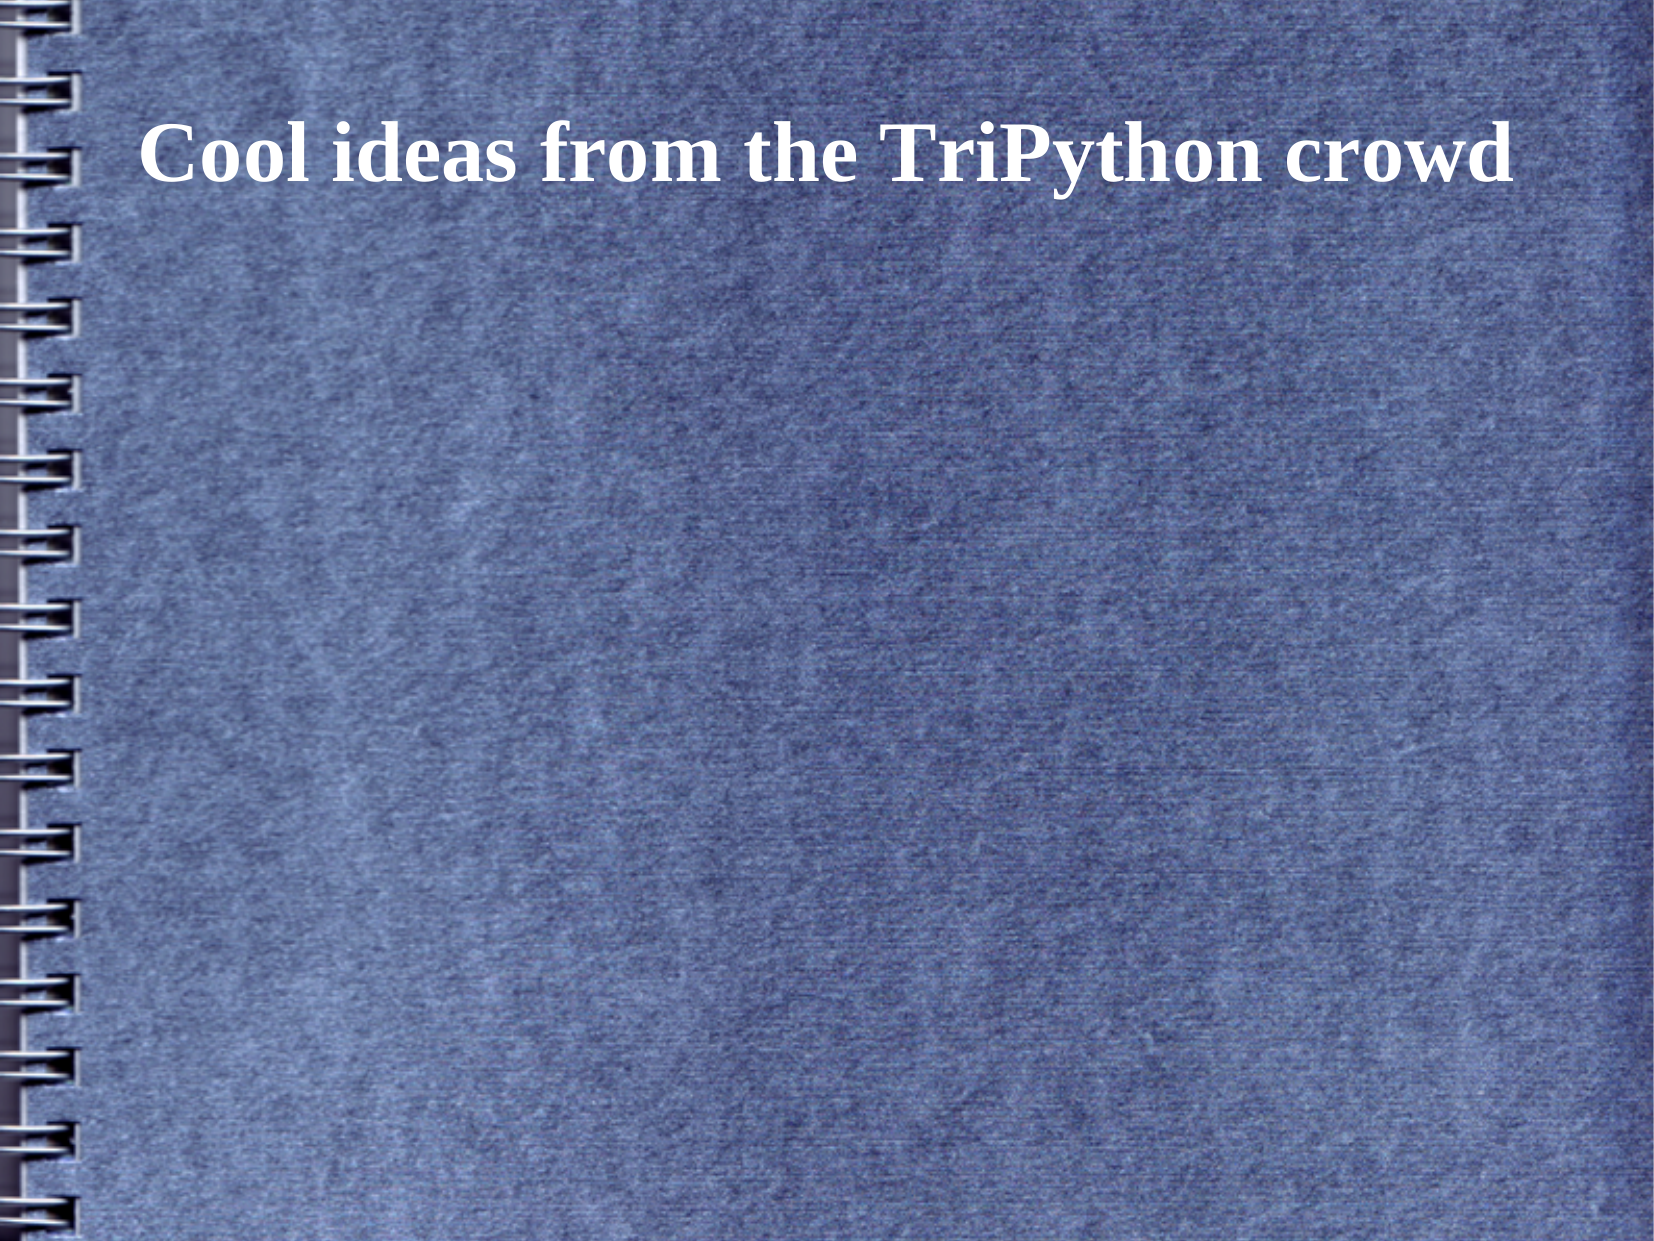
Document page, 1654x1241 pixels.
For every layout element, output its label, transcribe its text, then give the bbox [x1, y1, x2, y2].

title Cool ideas from the TriPython crowd [82, 49, 1571, 257]
picture [0, 0, 1654, 1241]
